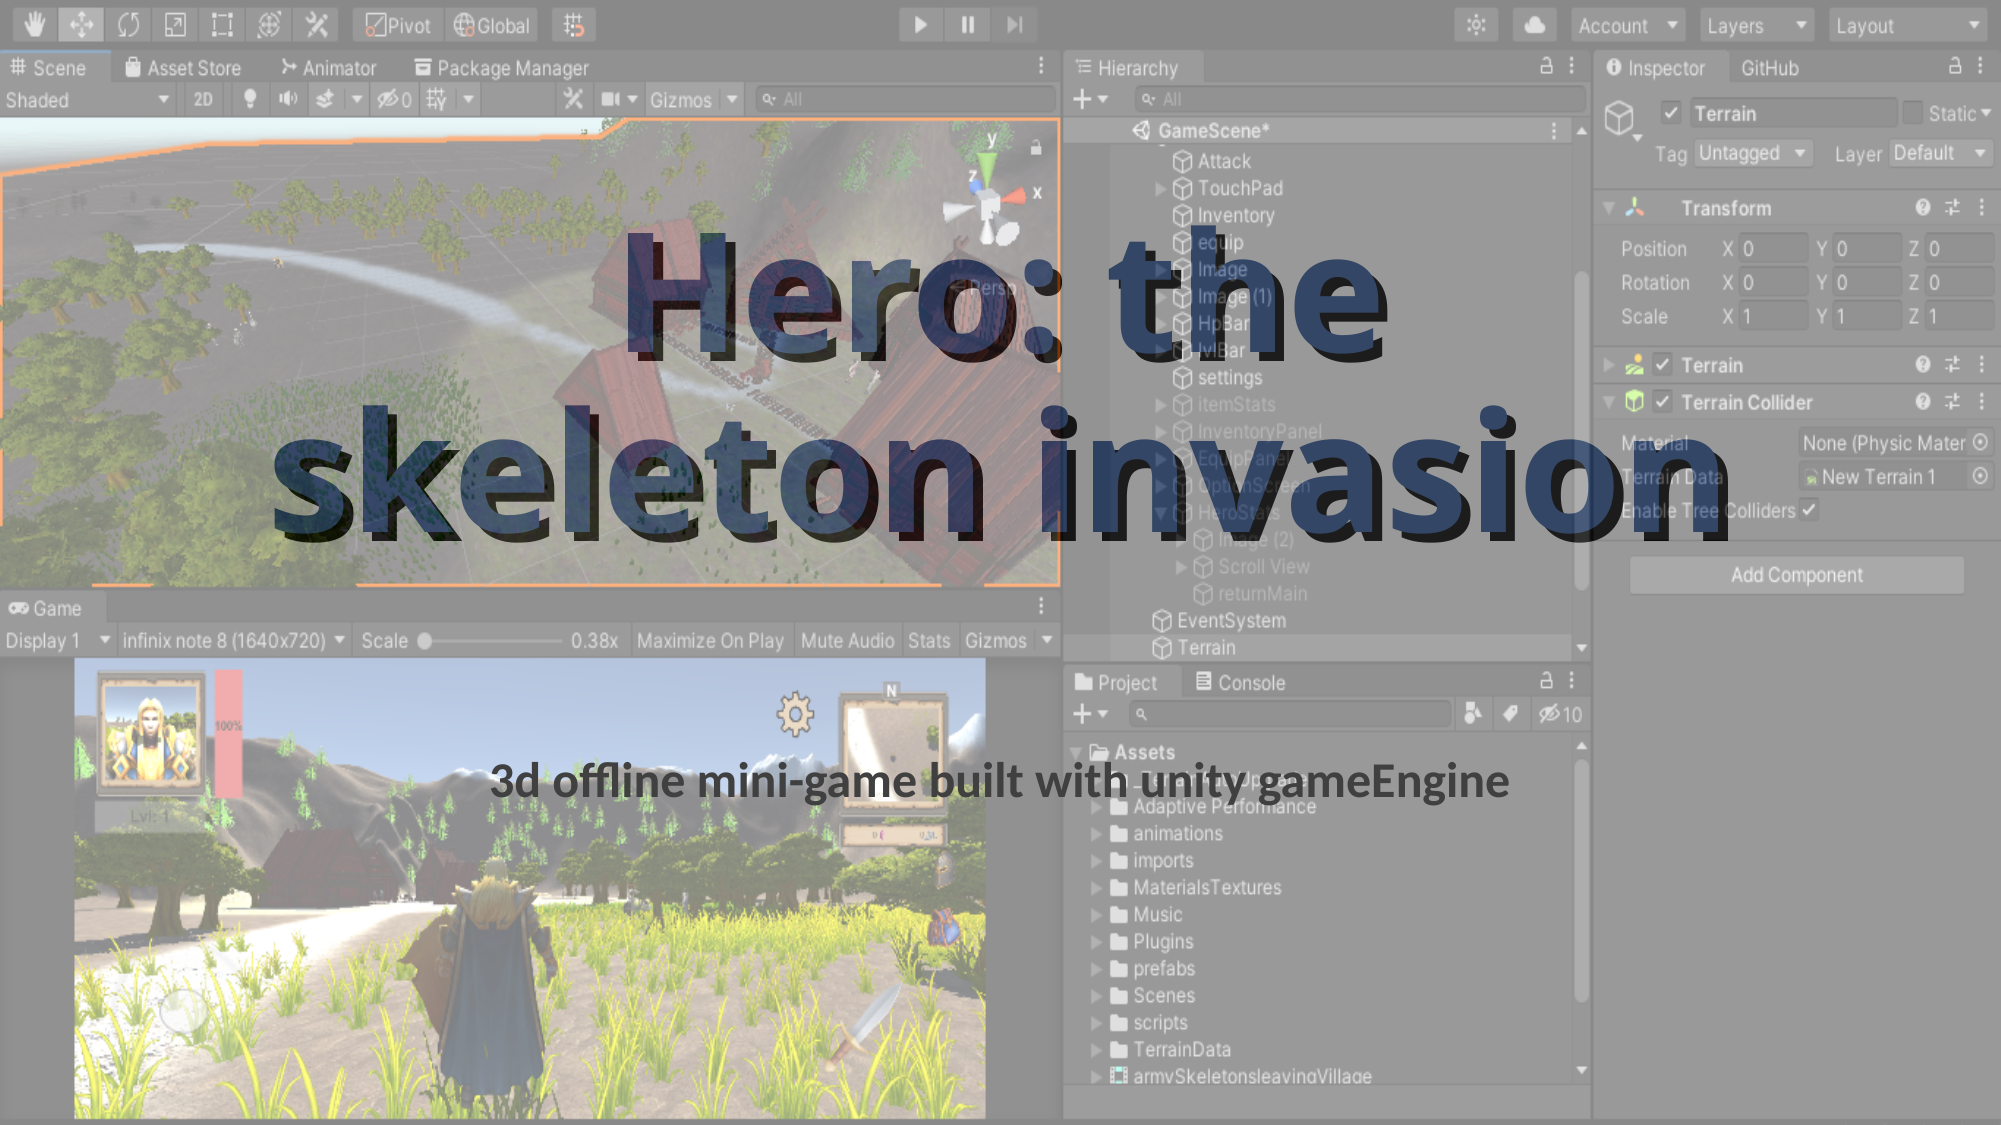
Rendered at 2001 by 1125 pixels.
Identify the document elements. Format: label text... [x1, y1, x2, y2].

subtitle 3d offline mini-game built with unity gameEngine [249, 590, 1750, 863]
picture [0, 0, 2000, 1125]
